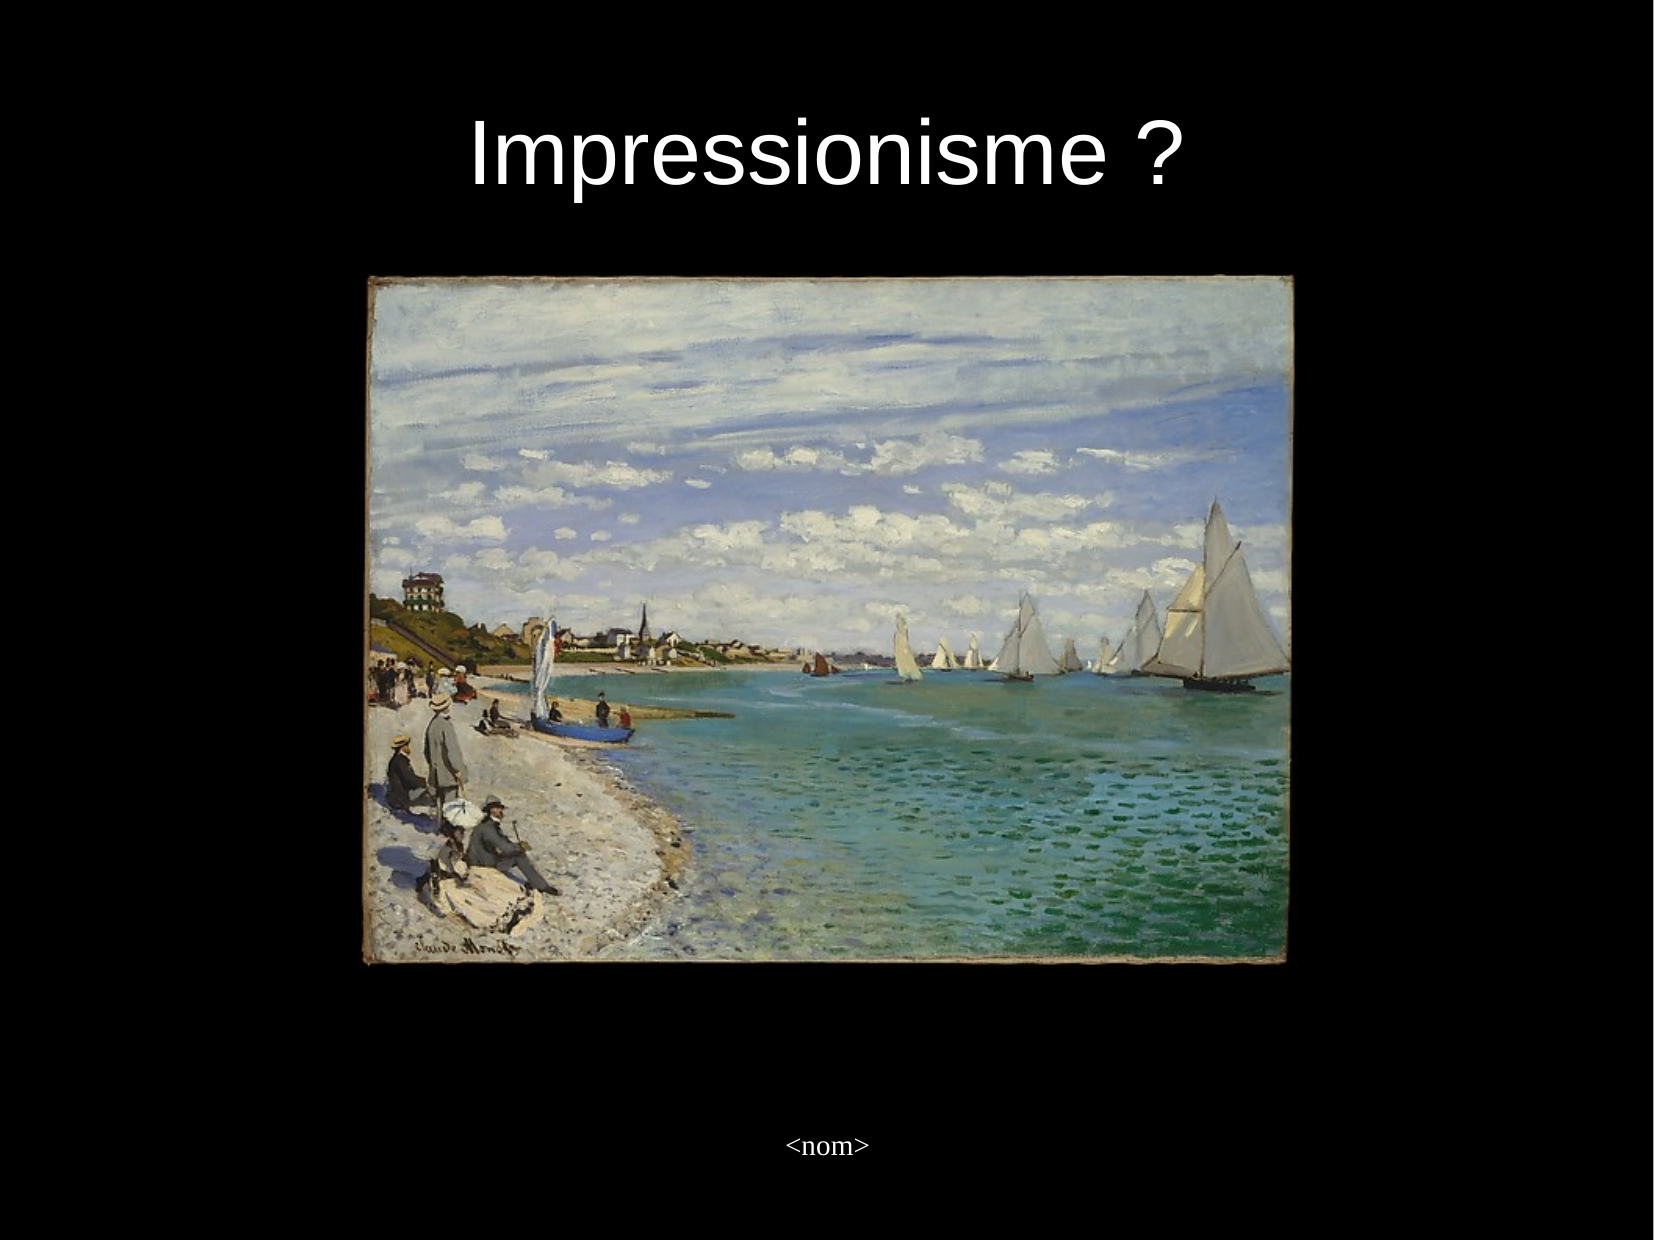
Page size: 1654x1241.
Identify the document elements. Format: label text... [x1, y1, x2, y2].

picture [359, 273, 1298, 968]
title Impressionisme ? [82, 49, 1571, 257]
